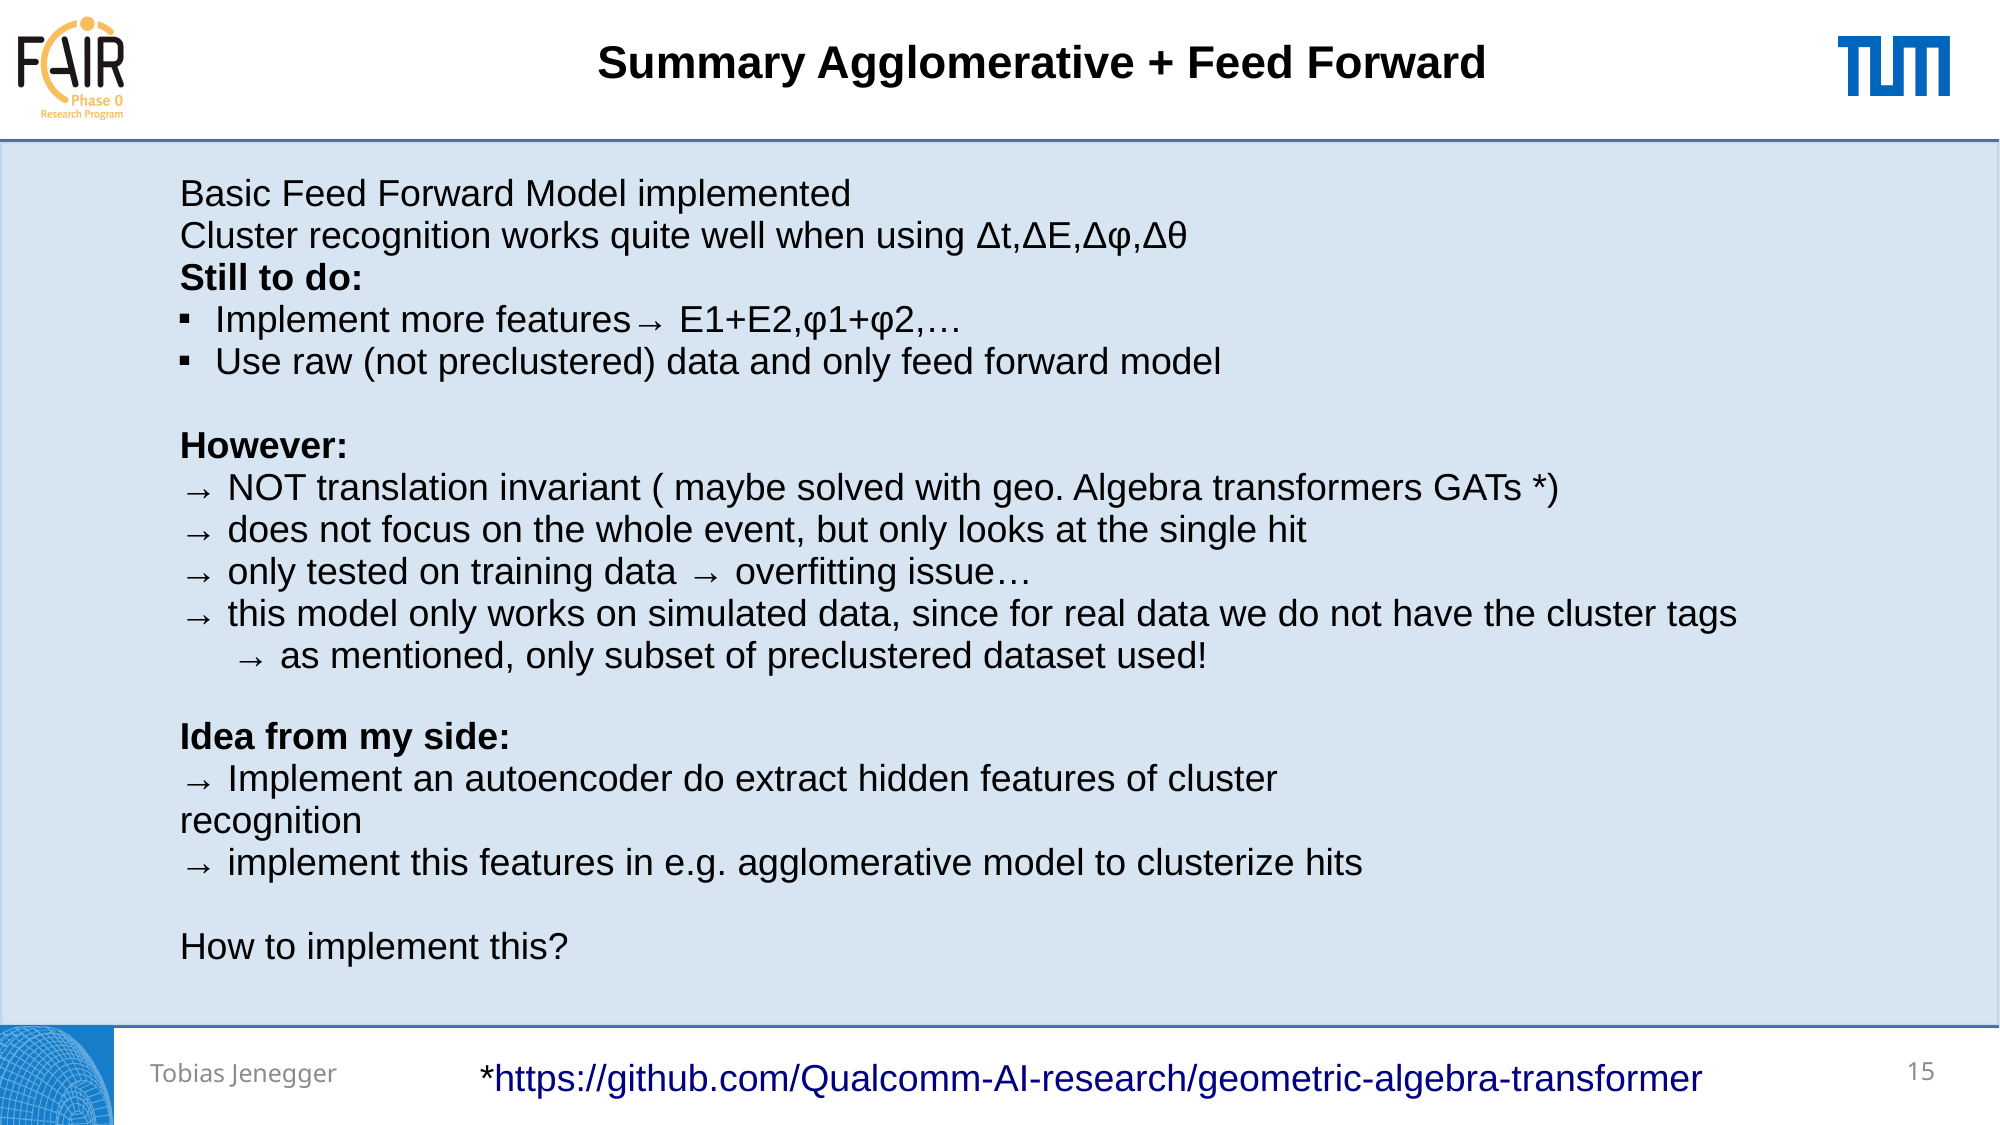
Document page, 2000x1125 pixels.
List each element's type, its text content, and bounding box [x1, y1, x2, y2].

text_box Idea from my side: → Implement an autoencoder do extract hidden features of cluster recognition → implement this features in e.g. agglomerative model to clusterize hits How to implement this? [165, 708, 1381, 976]
picture [0, 1025, 114, 1125]
text_box Basic Feed Forward Model implemented Cluster recognition works quite well when using Δt,ΔE,Δφ,Δθ Still to do: Implement more features→ E1+E2,φ1+φ2,… Use raw (not preclustered) data and only feed forward model However: → NOT translation invariant ( maybe solved with geo. Algebra transformers GATs *) → does not focus on the whole event, but only looks at the single hit → only tested on training data → overfitting issue… → this model only works on simulated data, since for real data we do not have the cluster tags → as mentioned, only subset of preclustered dataset used! [165, 164, 1831, 684]
text_box *https://github.com/Qualcomm-AI-research/geometric-algebra-transformer [465, 1050, 1816, 1107]
text_box Summary Agglomerative + Feed Forward [435, 29, 1651, 97]
picture [1838, 36, 1950, 96]
picture [15, 15, 142, 120]
